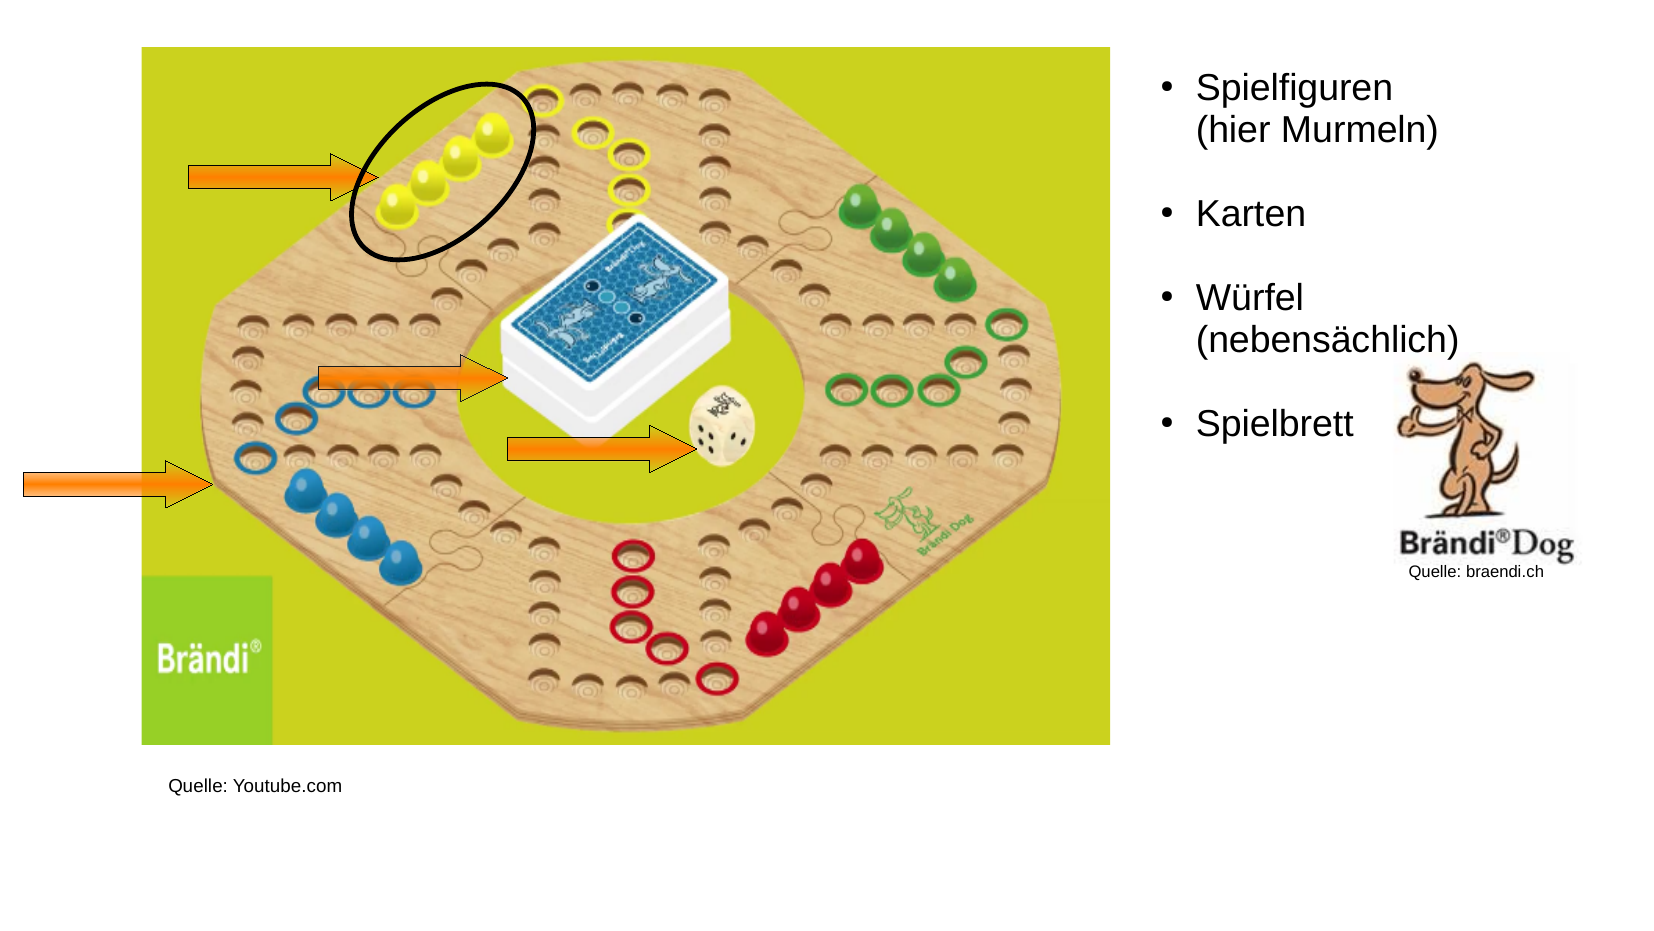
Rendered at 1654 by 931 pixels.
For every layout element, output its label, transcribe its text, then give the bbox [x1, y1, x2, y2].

text_box [23, 47, 1111, 745]
text_box Quelle: braendi.ch [1393, 555, 1607, 589]
text_box Spielfiguren (hier Murmeln) Karten Würfel (nebensächlich) Spielbrett [1145, 59, 1489, 494]
text_box Quelle: Youtube.com [153, 767, 414, 804]
picture [1294, 352, 1654, 578]
